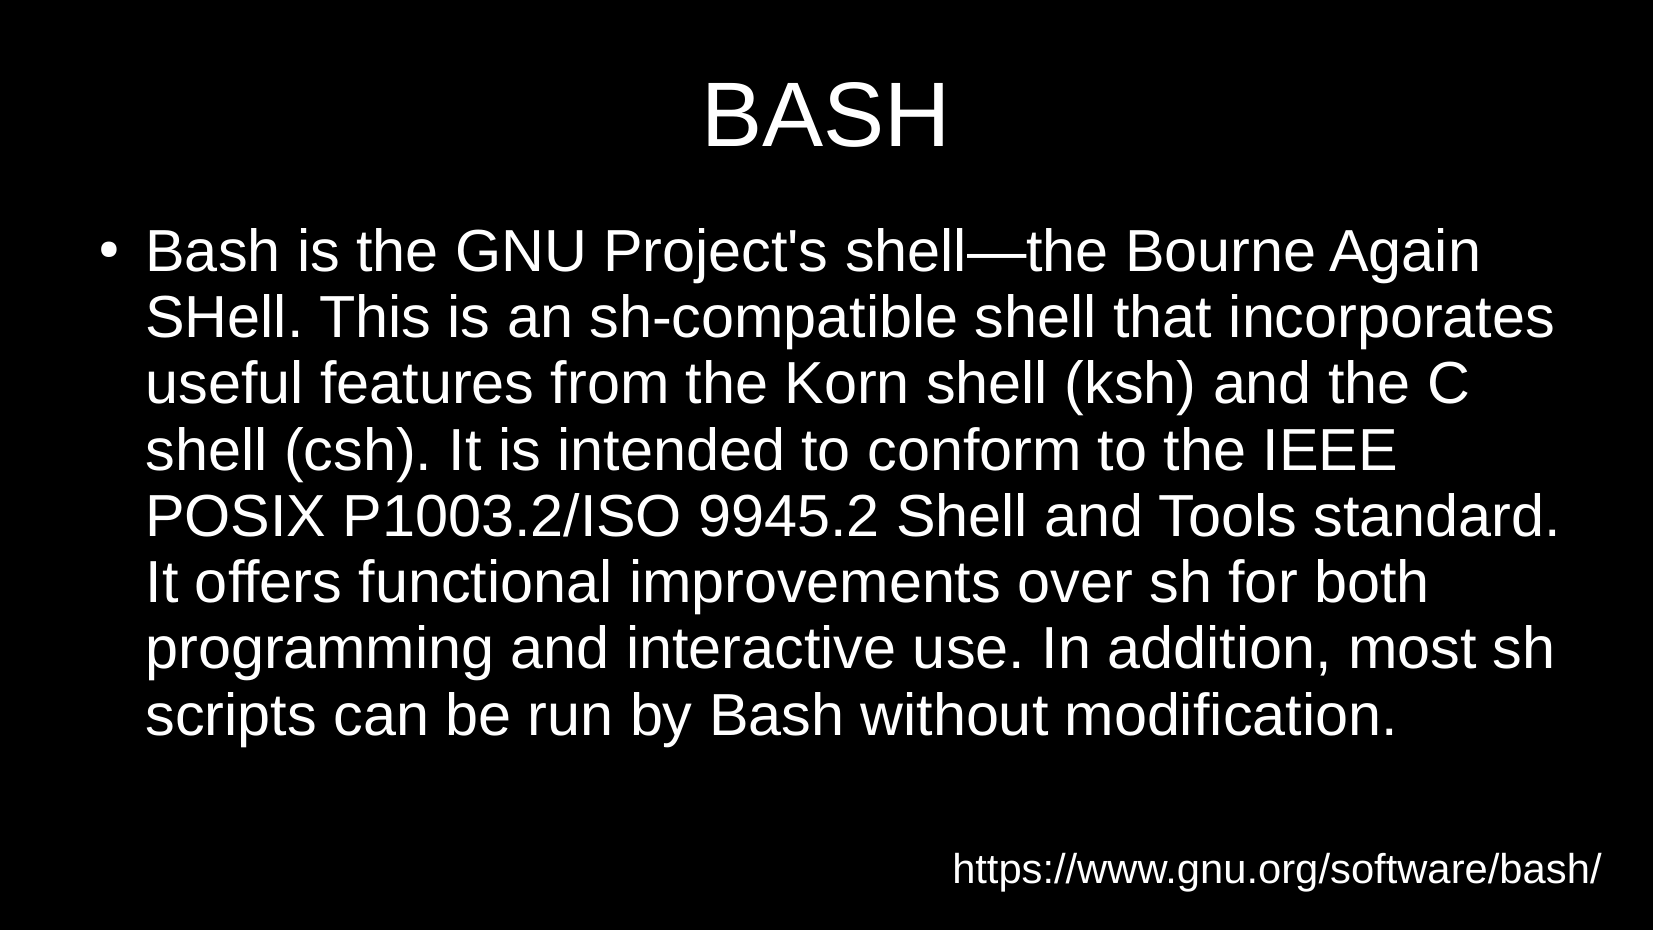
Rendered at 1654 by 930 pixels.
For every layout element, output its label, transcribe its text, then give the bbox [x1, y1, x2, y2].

list Bash is the GNU Project's shell—the Bourne Again SHell. This is an sh-compatible shell that incorporates useful features from the Korn shell (ksh) and the C shell (csh). It is intended to conform to the IEEE POSIX P1003.2/ISO 9945.2 Shell and Tools standard. It offers functional improvements over sh for both programming and interactive use. In addition, most sh scripts can be run by Bash without modification. [82, 217, 1571, 757]
text_box https://www.gnu.org/software/bash/ [937, 838, 1617, 901]
title BASH [82, 37, 1571, 193]
